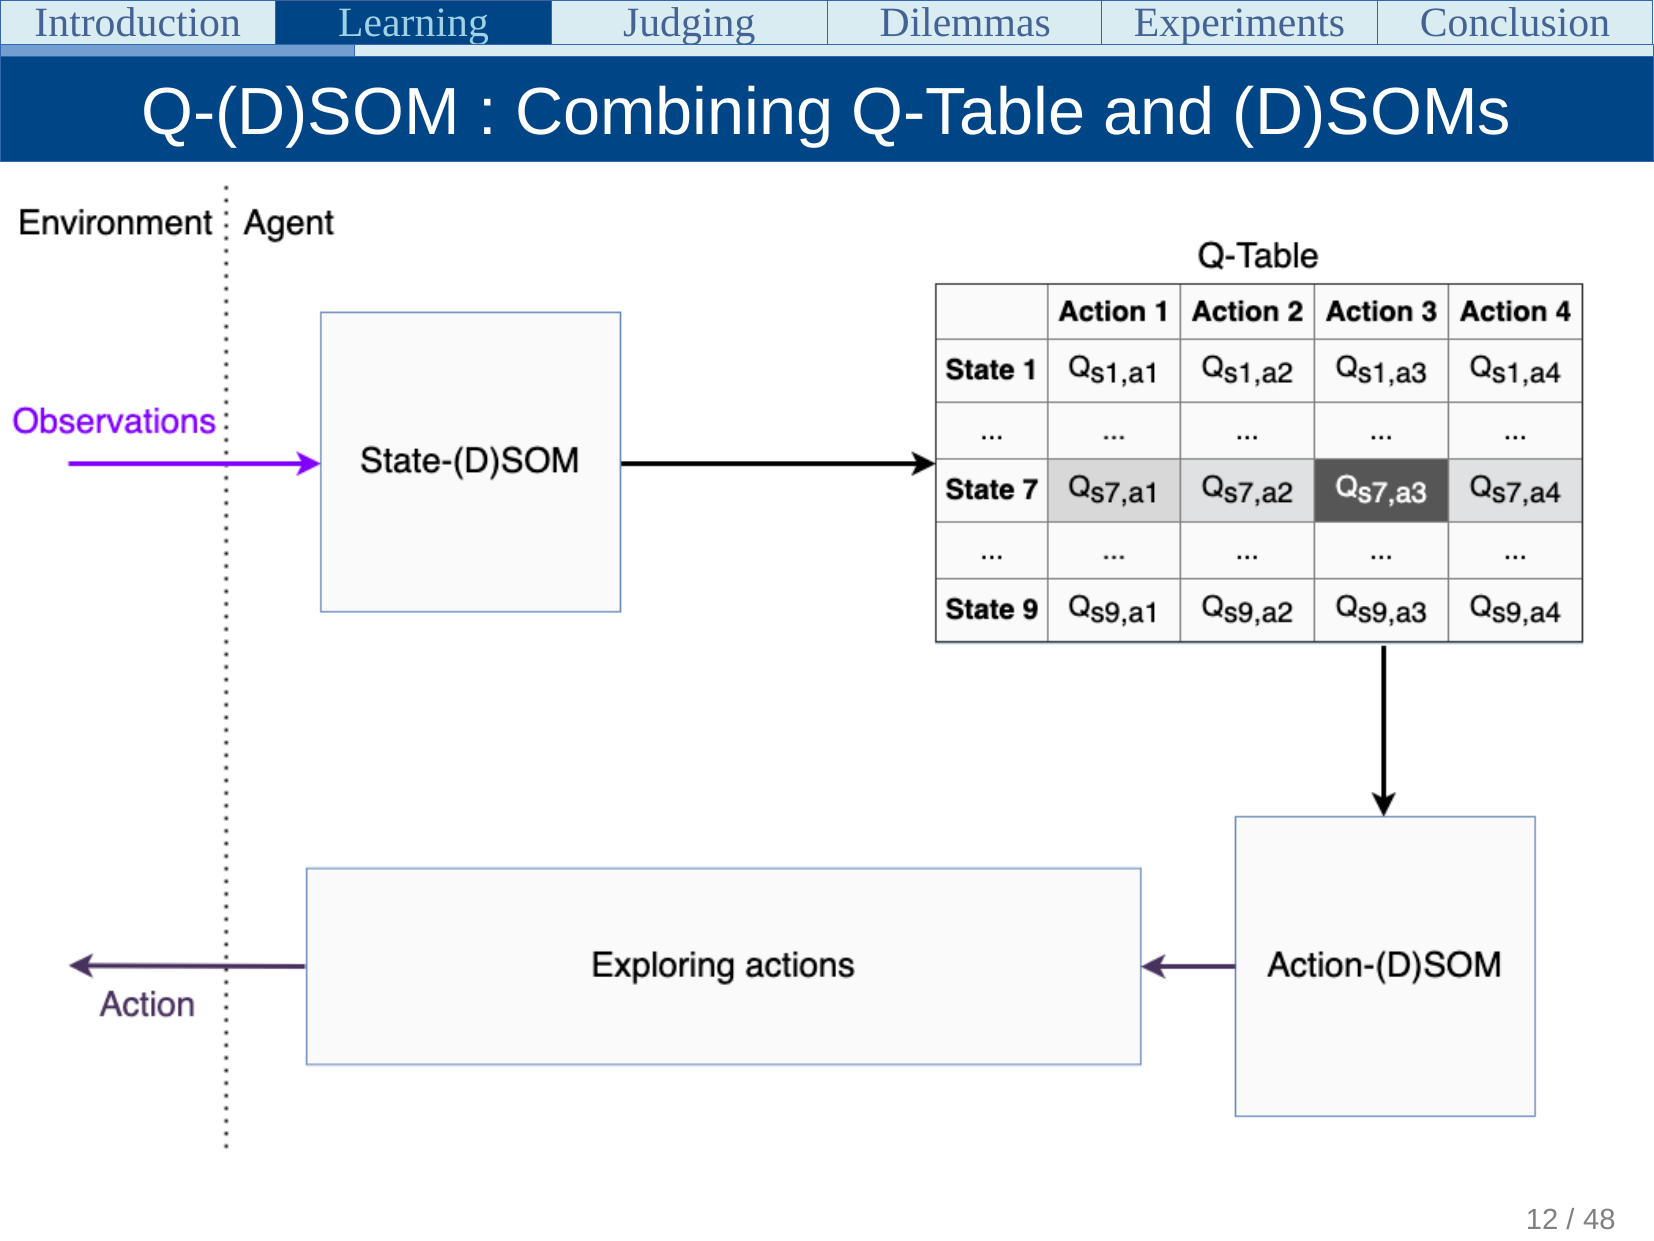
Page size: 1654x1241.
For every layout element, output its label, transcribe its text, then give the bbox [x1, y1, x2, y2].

title Q-(D)SOM : Combining Q-Table and (D)SOMs [0, 59, 1654, 165]
text_box [0, 44, 355, 57]
picture [5, 170, 1645, 1163]
